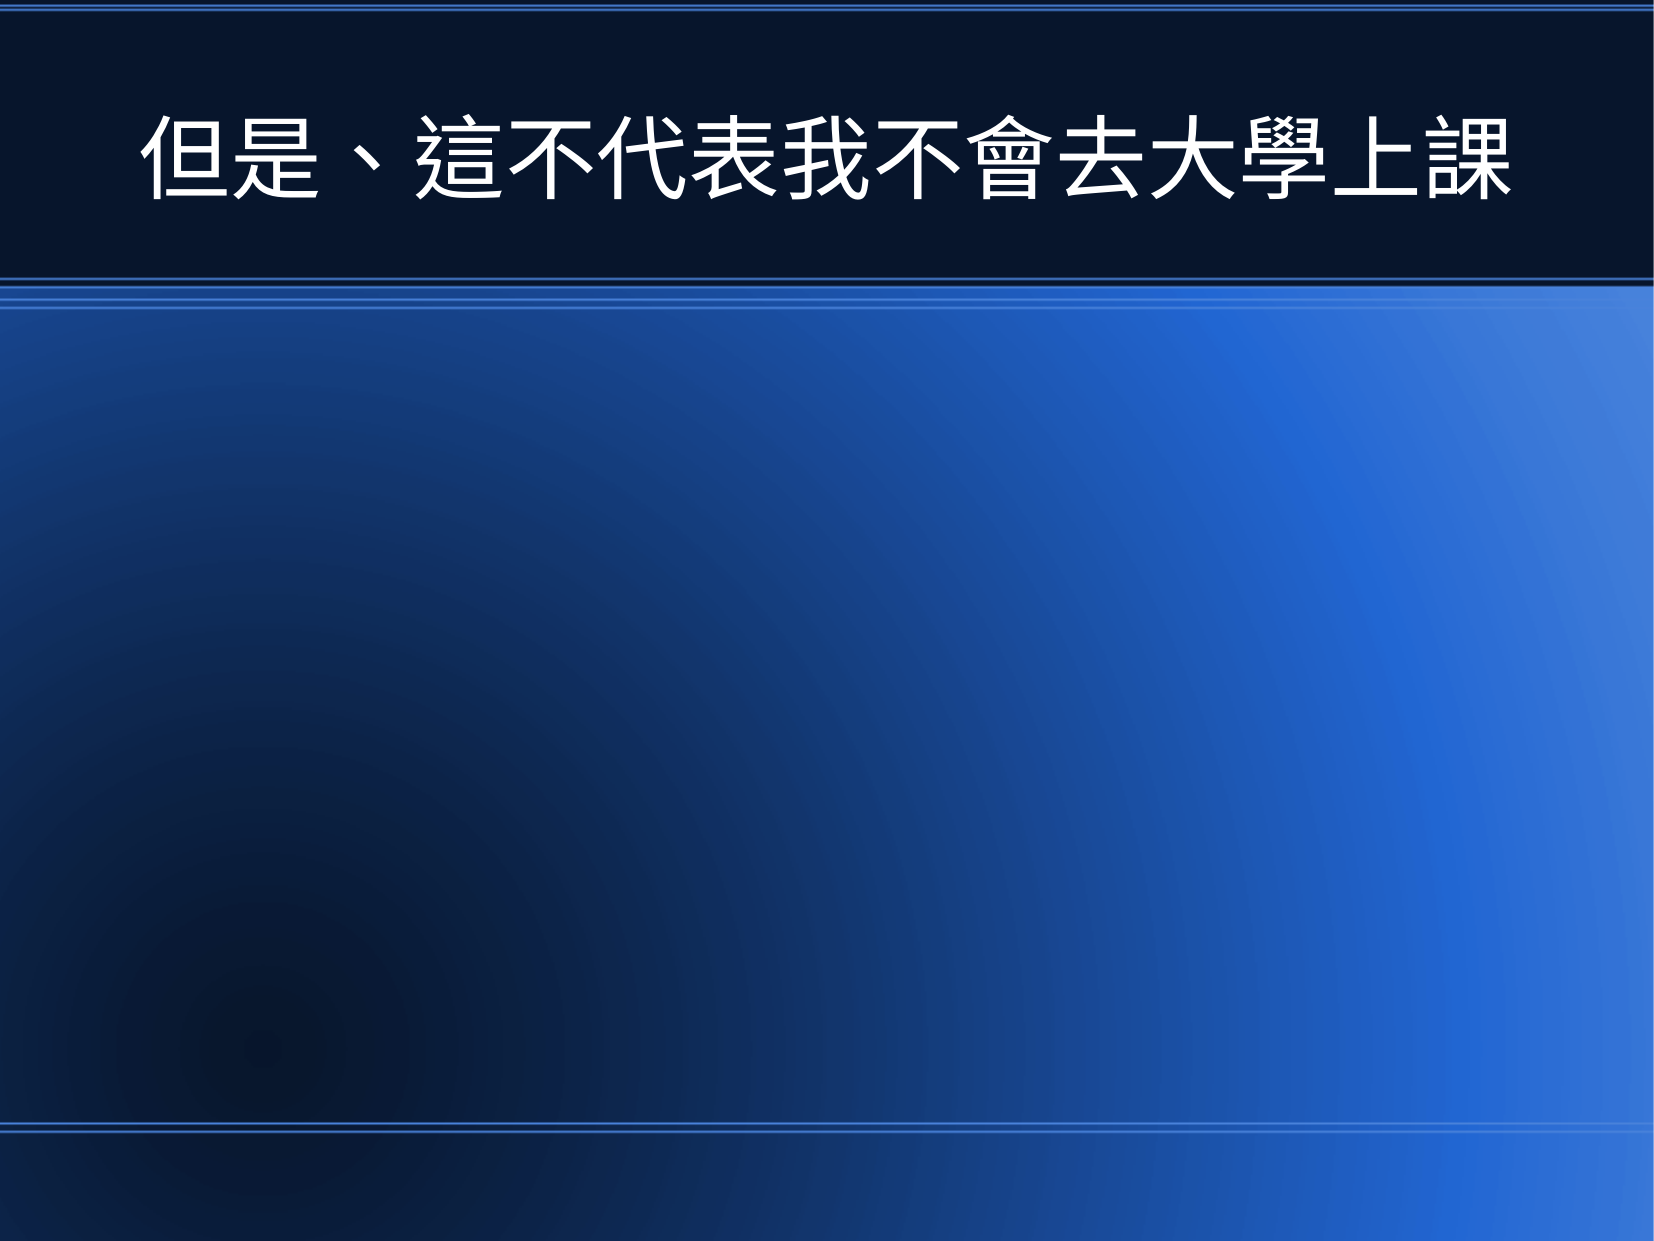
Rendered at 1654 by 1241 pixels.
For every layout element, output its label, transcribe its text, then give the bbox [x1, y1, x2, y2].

picture [0, 0, 1654, 1241]
title 但是、這不代表我不會去大學上課 [82, 49, 1571, 257]
